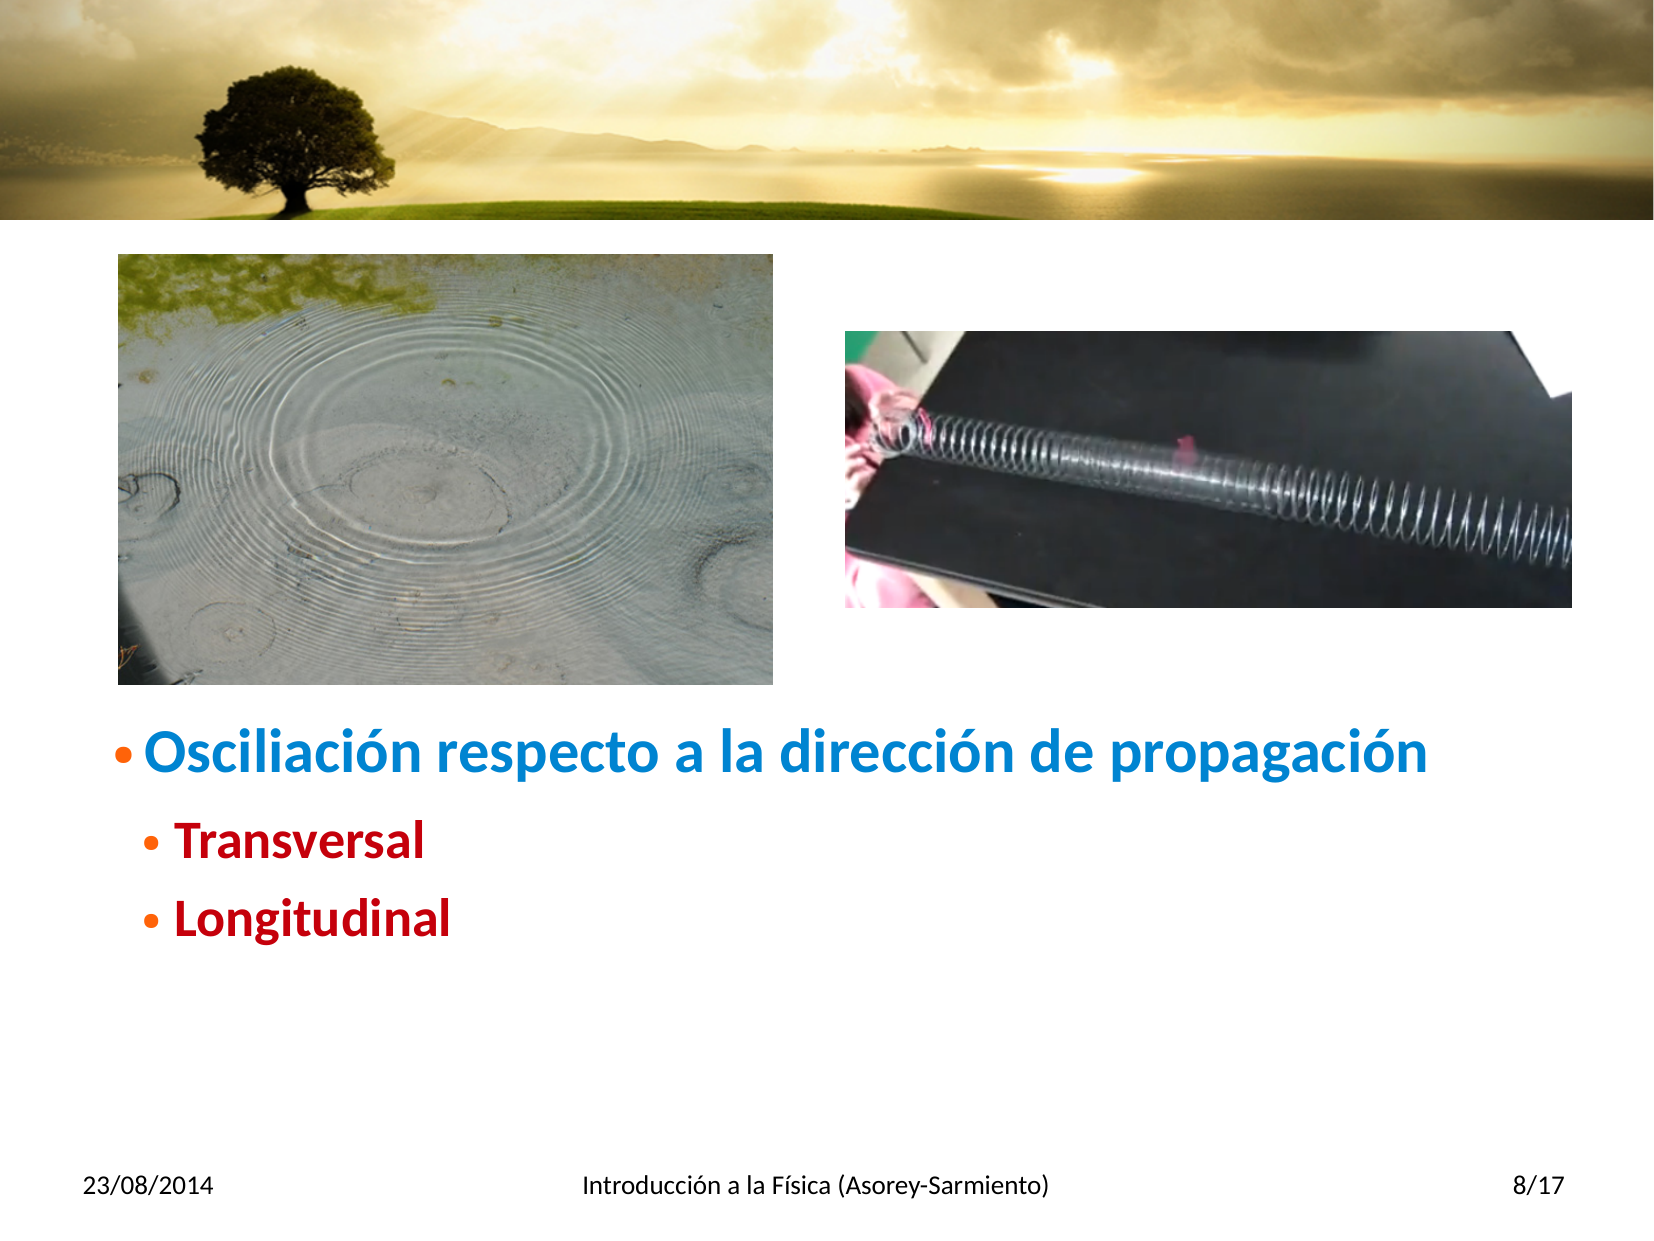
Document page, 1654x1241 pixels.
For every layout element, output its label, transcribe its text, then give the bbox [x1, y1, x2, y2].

list Osciliación respecto a la dirección de propagación Transversal Longitudinal [82, 725, 1571, 1155]
picture [845, 331, 1572, 609]
picture [118, 254, 773, 685]
picture [0, 0, 1654, 220]
